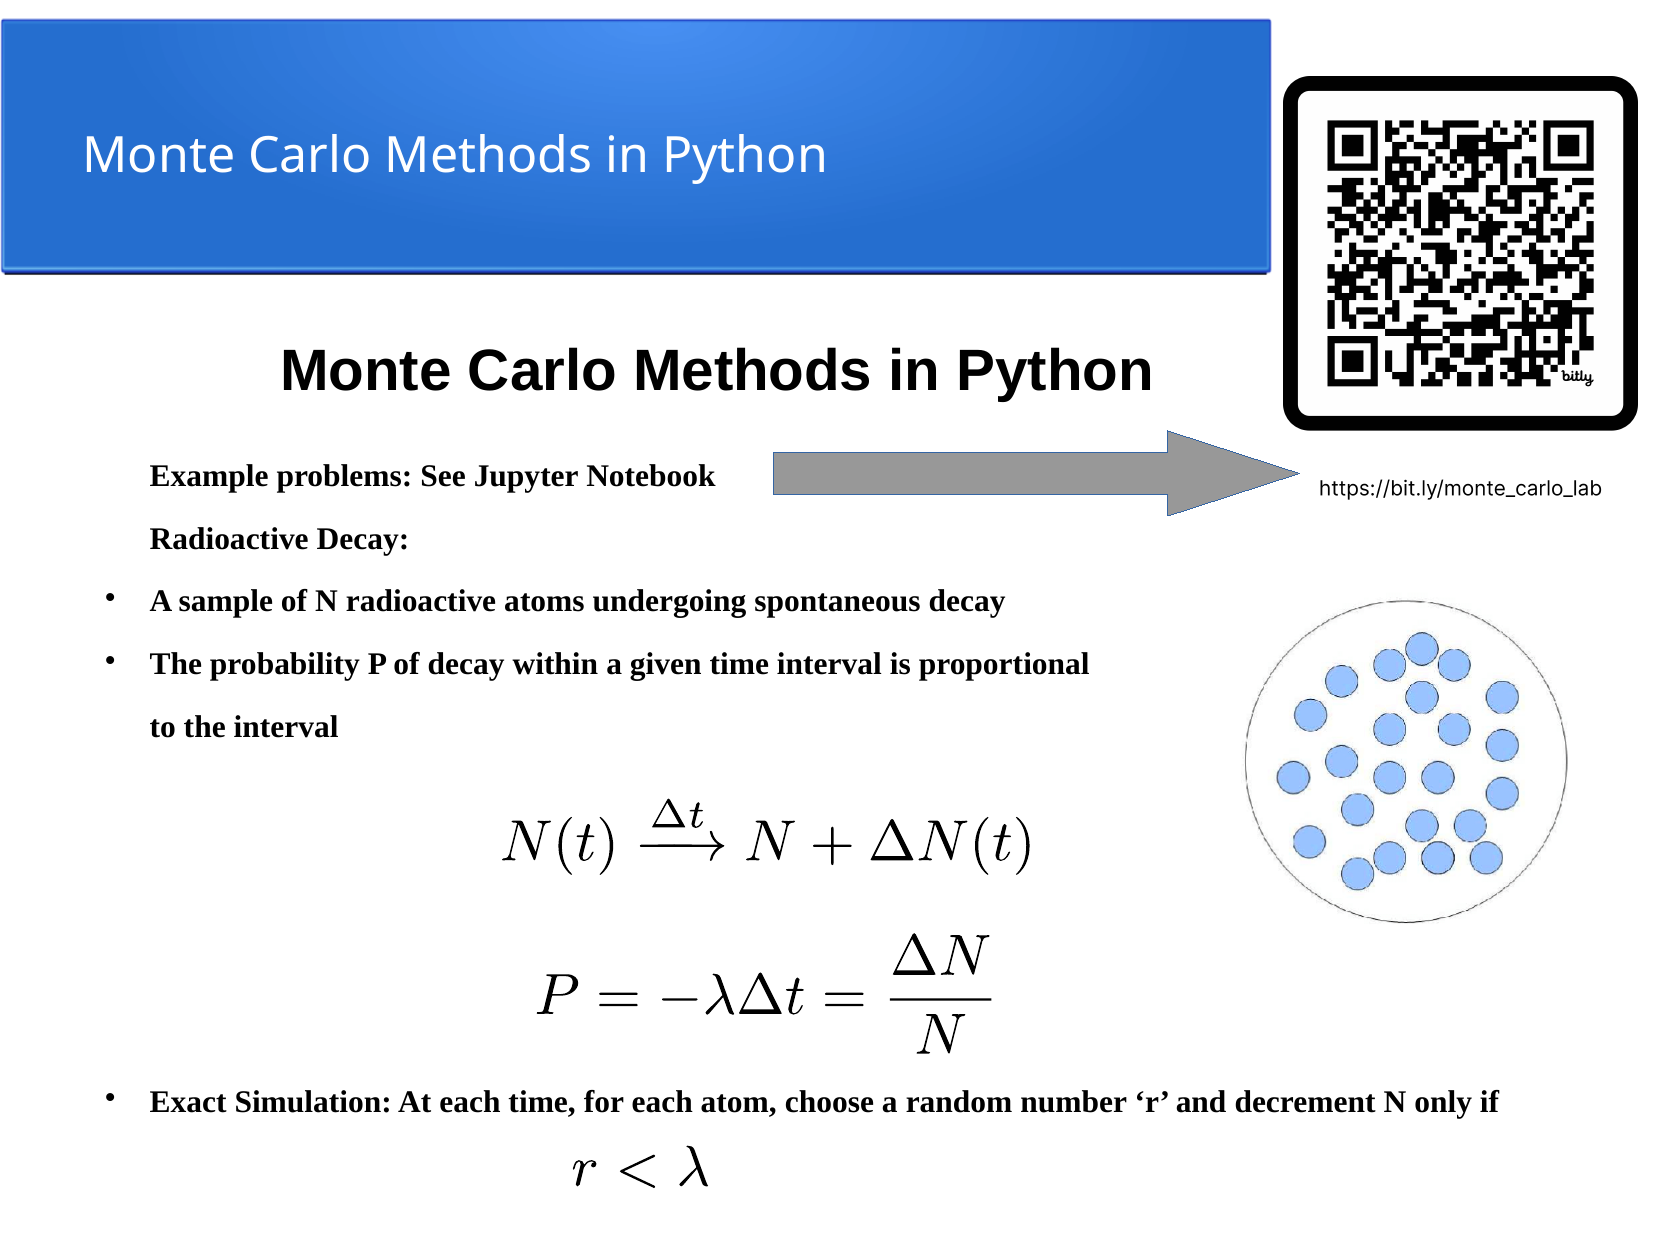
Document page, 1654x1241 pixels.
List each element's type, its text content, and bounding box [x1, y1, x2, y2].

text_box [916, 1014, 966, 1054]
text_box [940, 935, 990, 975]
text_box [599, 1003, 638, 1007]
picture [1283, 76, 1638, 534]
text_box [705, 973, 735, 1015]
text_box Example problems: See Jupyter Notebook Radioactive Decay: A sample of N radioactive atoms undergoing spontaneous decay The probability P of decay within a given time interval is proportional to the interval Exact Simulation: At each time, for each atom, choose a random number ‘r’ and decrement N only if [90, 455, 1571, 1131]
picture [0, 17, 1275, 281]
text_box [652, 798, 686, 828]
text_box [993, 823, 1012, 861]
text_box [1015, 816, 1030, 875]
text_box [689, 802, 704, 828]
text_box [536, 974, 579, 1014]
text_box [619, 1154, 656, 1189]
text_box [785, 977, 804, 1015]
text_box [739, 972, 782, 1014]
text_box [679, 1145, 709, 1187]
text_box [572, 1160, 597, 1187]
text_box [746, 820, 796, 861]
text_box Monte Carlo Methods in Python [265, 324, 1283, 405]
text_box [576, 823, 595, 861]
text_box [975, 816, 989, 875]
text_box [773, 430, 1283, 516]
text_box Monte Carlo Methods in Python [82, 49, 1571, 257]
text_box [918, 820, 968, 861]
text_box [870, 818, 914, 861]
text_box [892, 933, 936, 975]
text_box [502, 820, 552, 861]
text_box [813, 826, 852, 866]
picture [1198, 578, 1594, 949]
text_box [639, 830, 725, 861]
text_box [824, 1003, 864, 1007]
text_box [599, 816, 614, 875]
text_box [558, 816, 573, 875]
